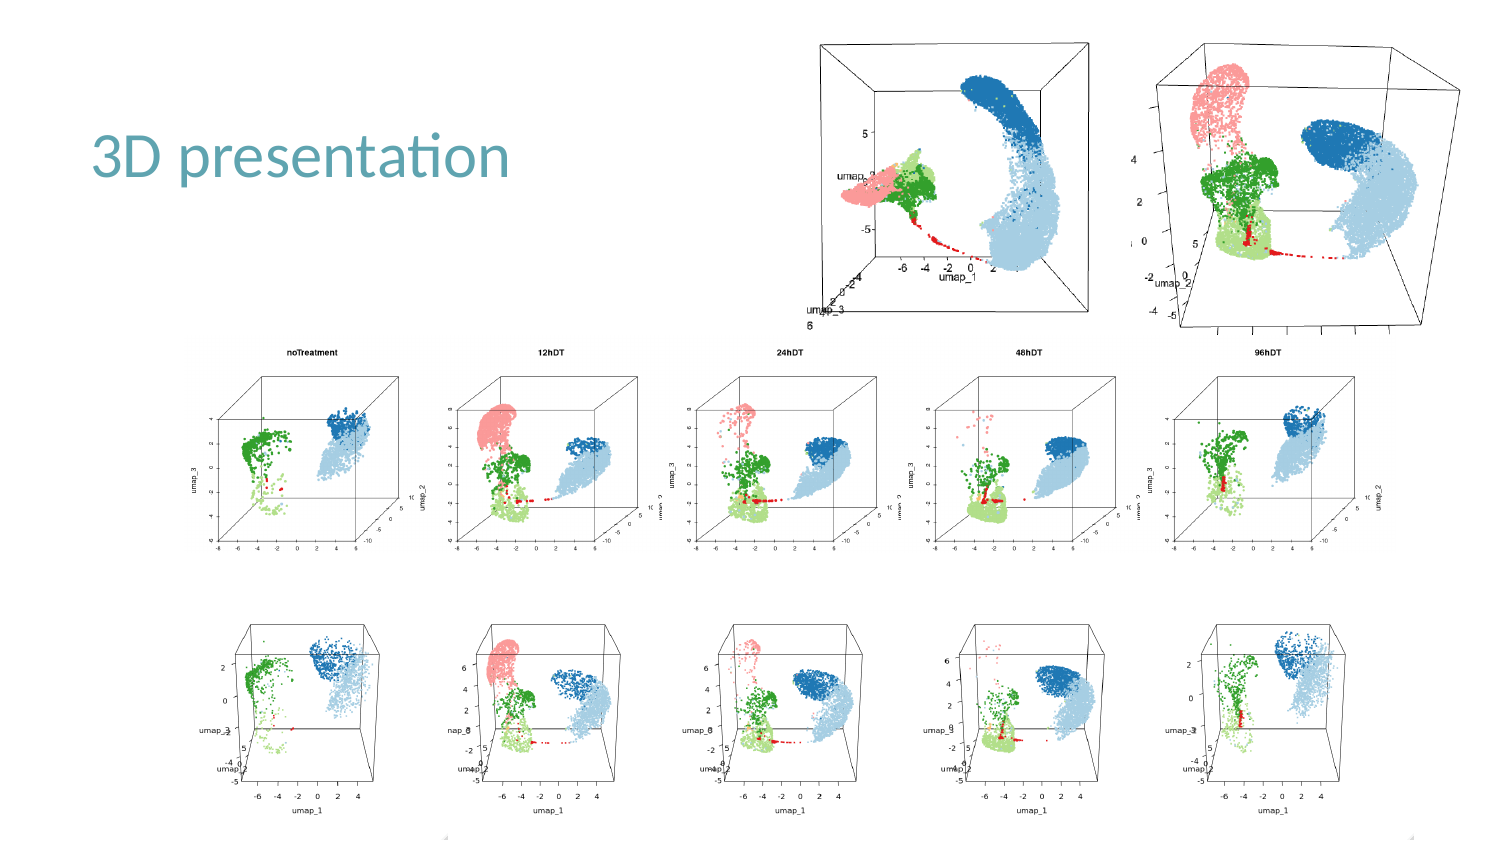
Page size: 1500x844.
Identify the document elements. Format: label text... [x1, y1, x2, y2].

title 3D presentation [75, 105, 736, 199]
picture [165, 0, 1469, 840]
